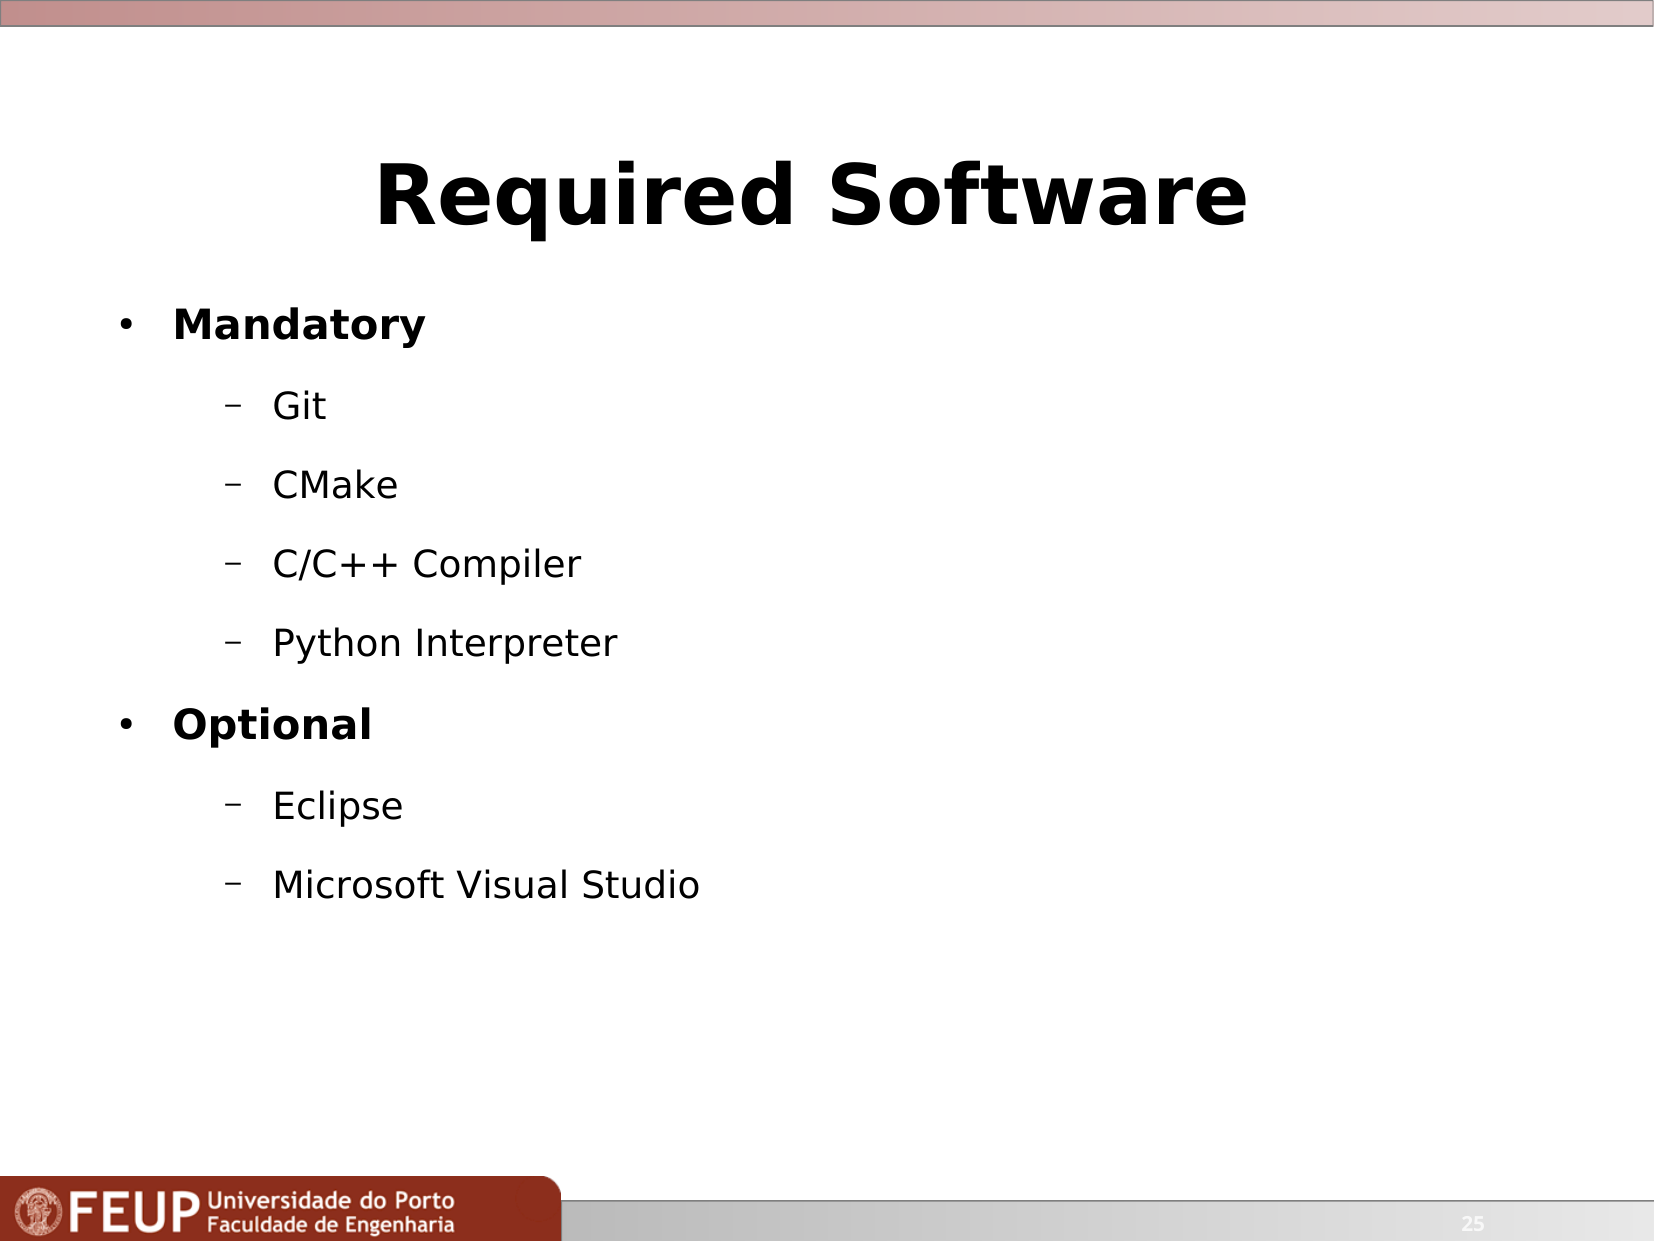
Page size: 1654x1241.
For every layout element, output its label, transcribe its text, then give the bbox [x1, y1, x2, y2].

list Mandatory Git CMake C/C++ Compiler Python Interpreter Optional Eclipse Microsoft Visual Studio [101, 300, 1557, 1006]
title Required Software [118, 112, 1506, 281]
picture [0, 1176, 561, 1241]
